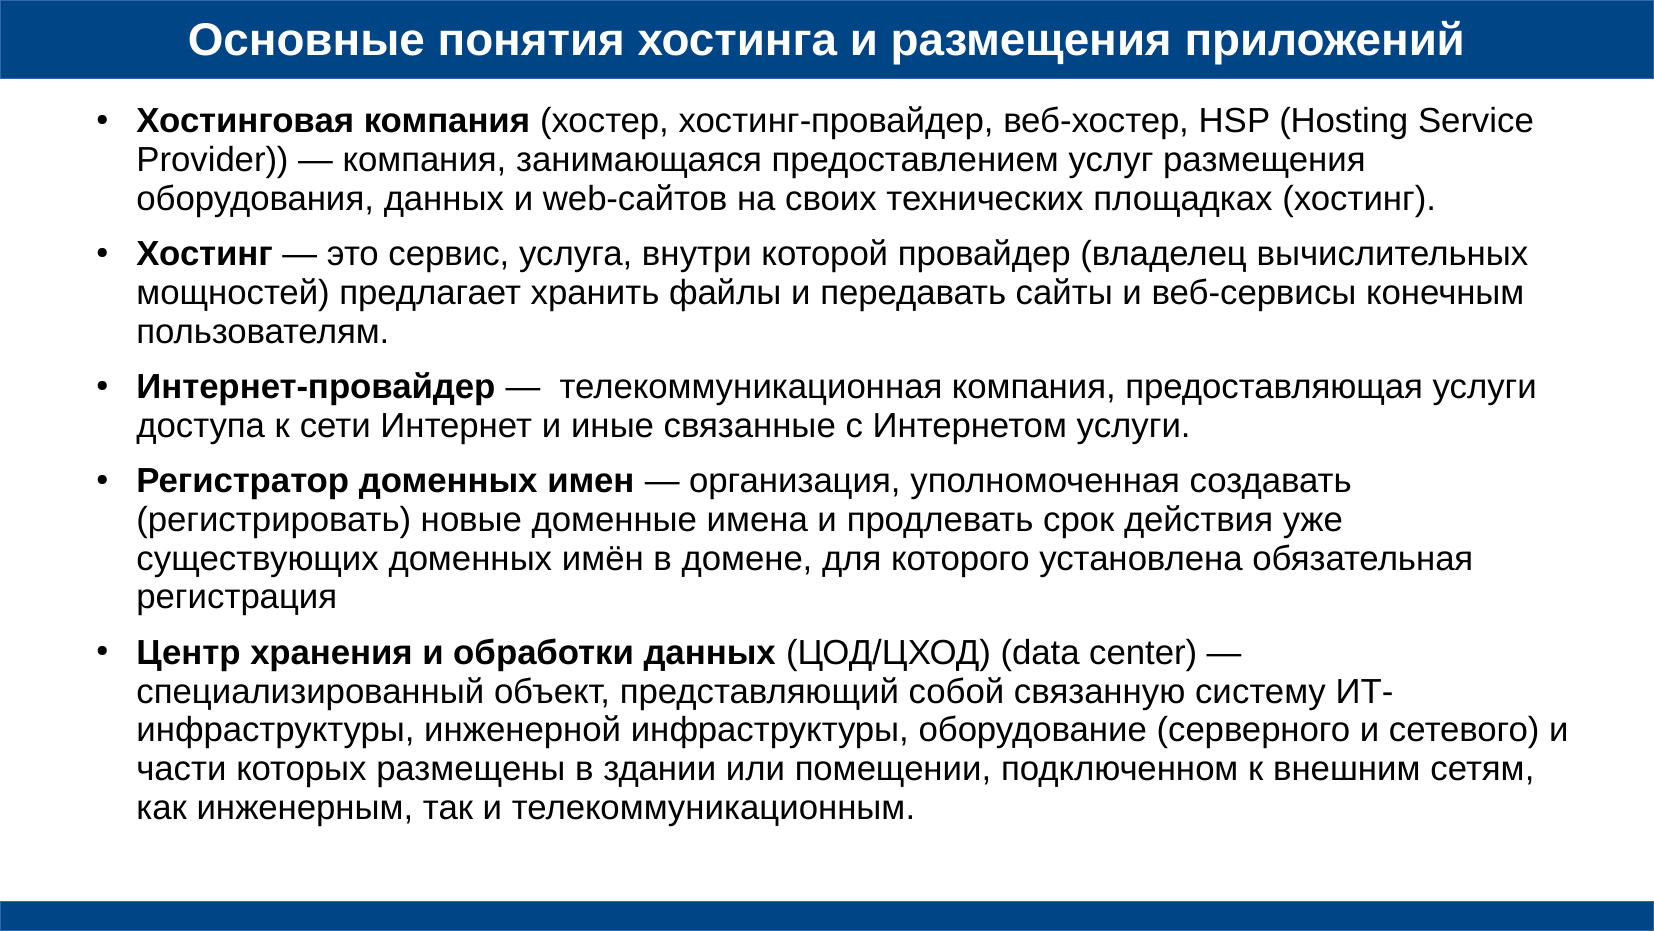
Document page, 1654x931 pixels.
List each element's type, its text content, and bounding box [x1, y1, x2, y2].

list Хостинговая компания (хостер, хостинг-провайдер, веб-хостер, HSP (Hosting Service Provider)) — компания, занимающаяся предоставлением услуг размещения оборудования, данных и web-сайтов на своих технических площадках (хостинг). Хостинг — это сервис, услуга, внутри которой провайдер (владелец вычислительных мощностей) предлагает хранить файлы и передавать сайты и веб-сервисы конечным пользователям. Интернет-провайдер — телекоммуникационная компания, предоставляющая услуги доступа к сети Интернет и иные связанные с Интернетом услуги. Регистратор доменных имен — организация, уполномоченная создавать (регистрировать) новые доменные имена и продлевать срок действия уже существующих доменных имён в домене, для которого установлена обязательная регистрация Центр хранения и обработки данных (ЦОД/ЦХОД) (data center) — специализированный объект, представляющий собой связанную систему ИТ-инфраструктуры, инженерной инфраструктуры, оборудование (серверного и сетевого) и части которых размещены в здании или помещении, подключенном к внешним сетям, как инженерным, так и телекоммуникационным. [82, 101, 1571, 841]
title Основные понятия хостинга и размещения приложений [0, 0, 1654, 79]
